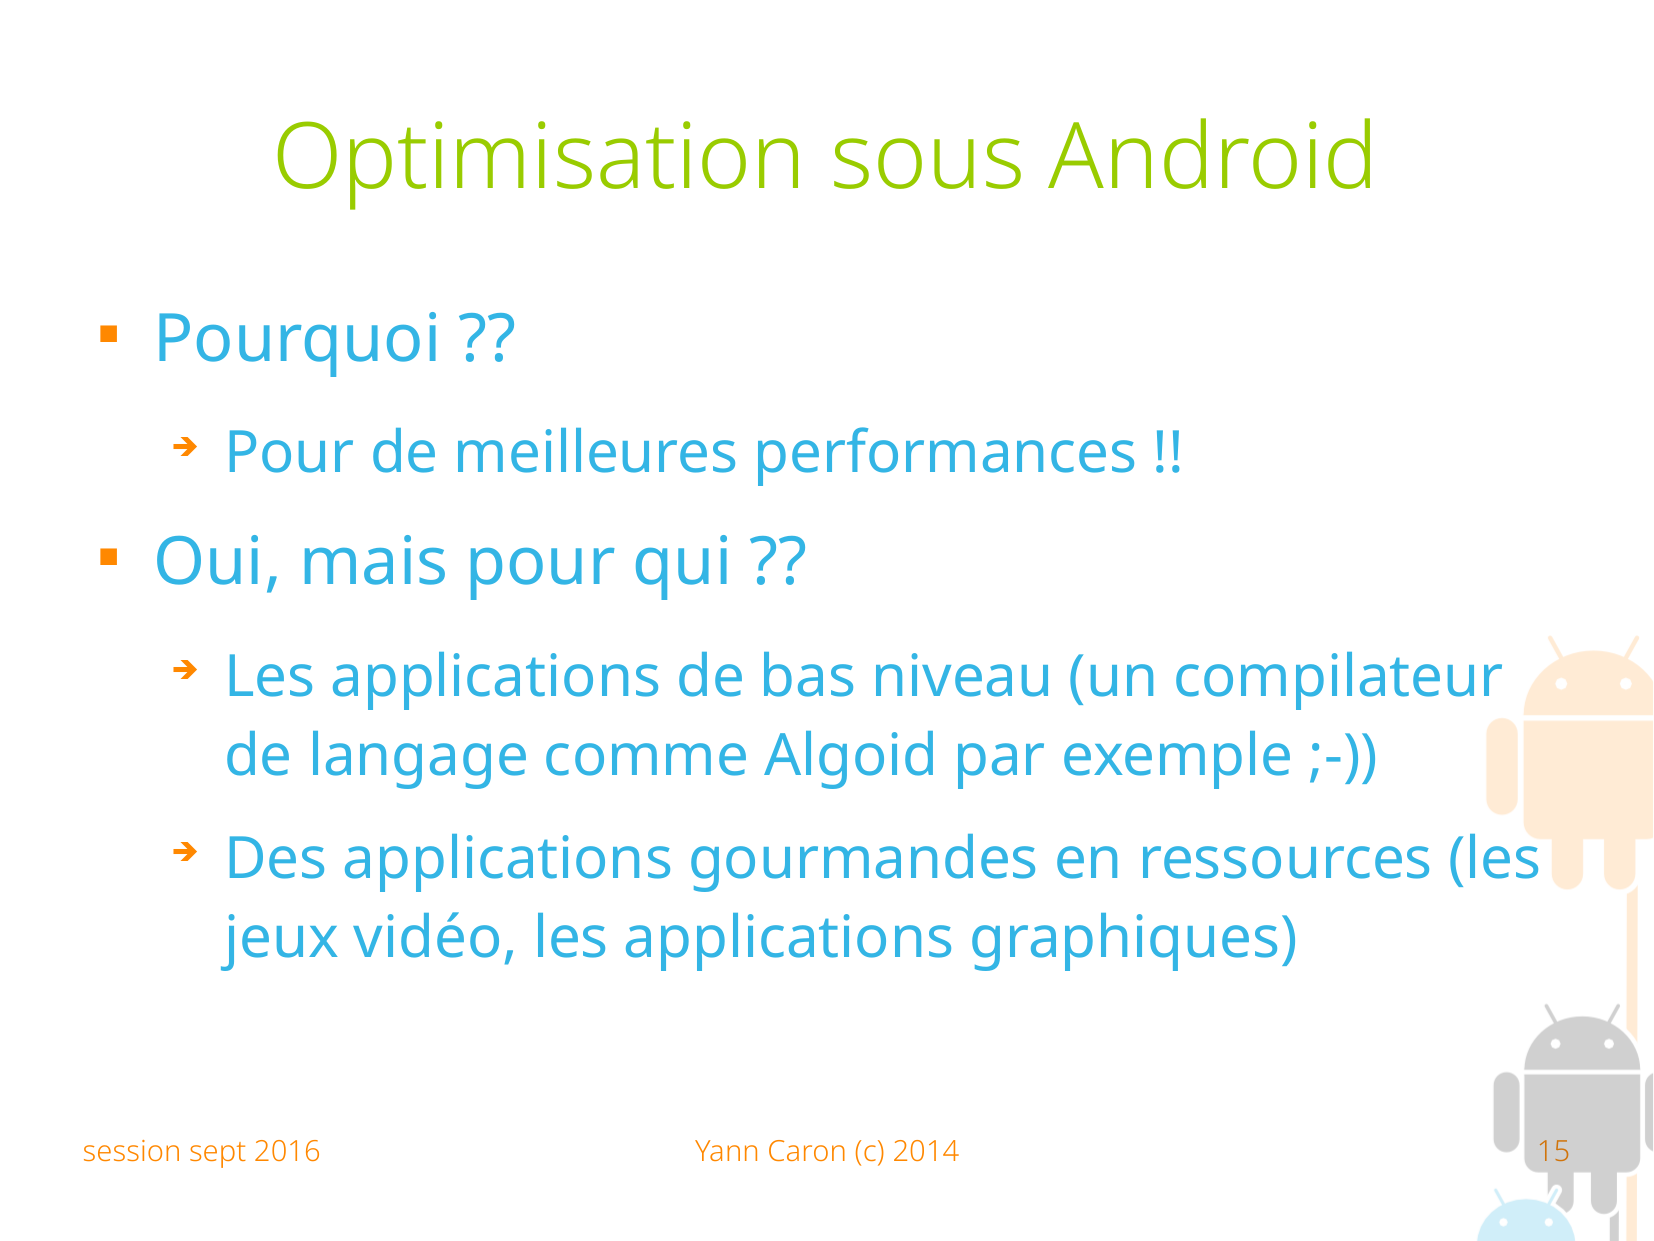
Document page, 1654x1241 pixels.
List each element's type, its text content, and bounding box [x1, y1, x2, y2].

title Optimisation sous Android [82, 49, 1571, 257]
picture [240, 423, 1654, 1241]
list Pourquoi ?? Pour de meilleures performances !! Oui, mais pour qui ?? Les applications de bas niveau (un compilateur de langage comme Algoid par exemple ;-)) Des applications gourmandes en ressources (les jeux vidéo, les applications graphiques) [82, 290, 1571, 1010]
